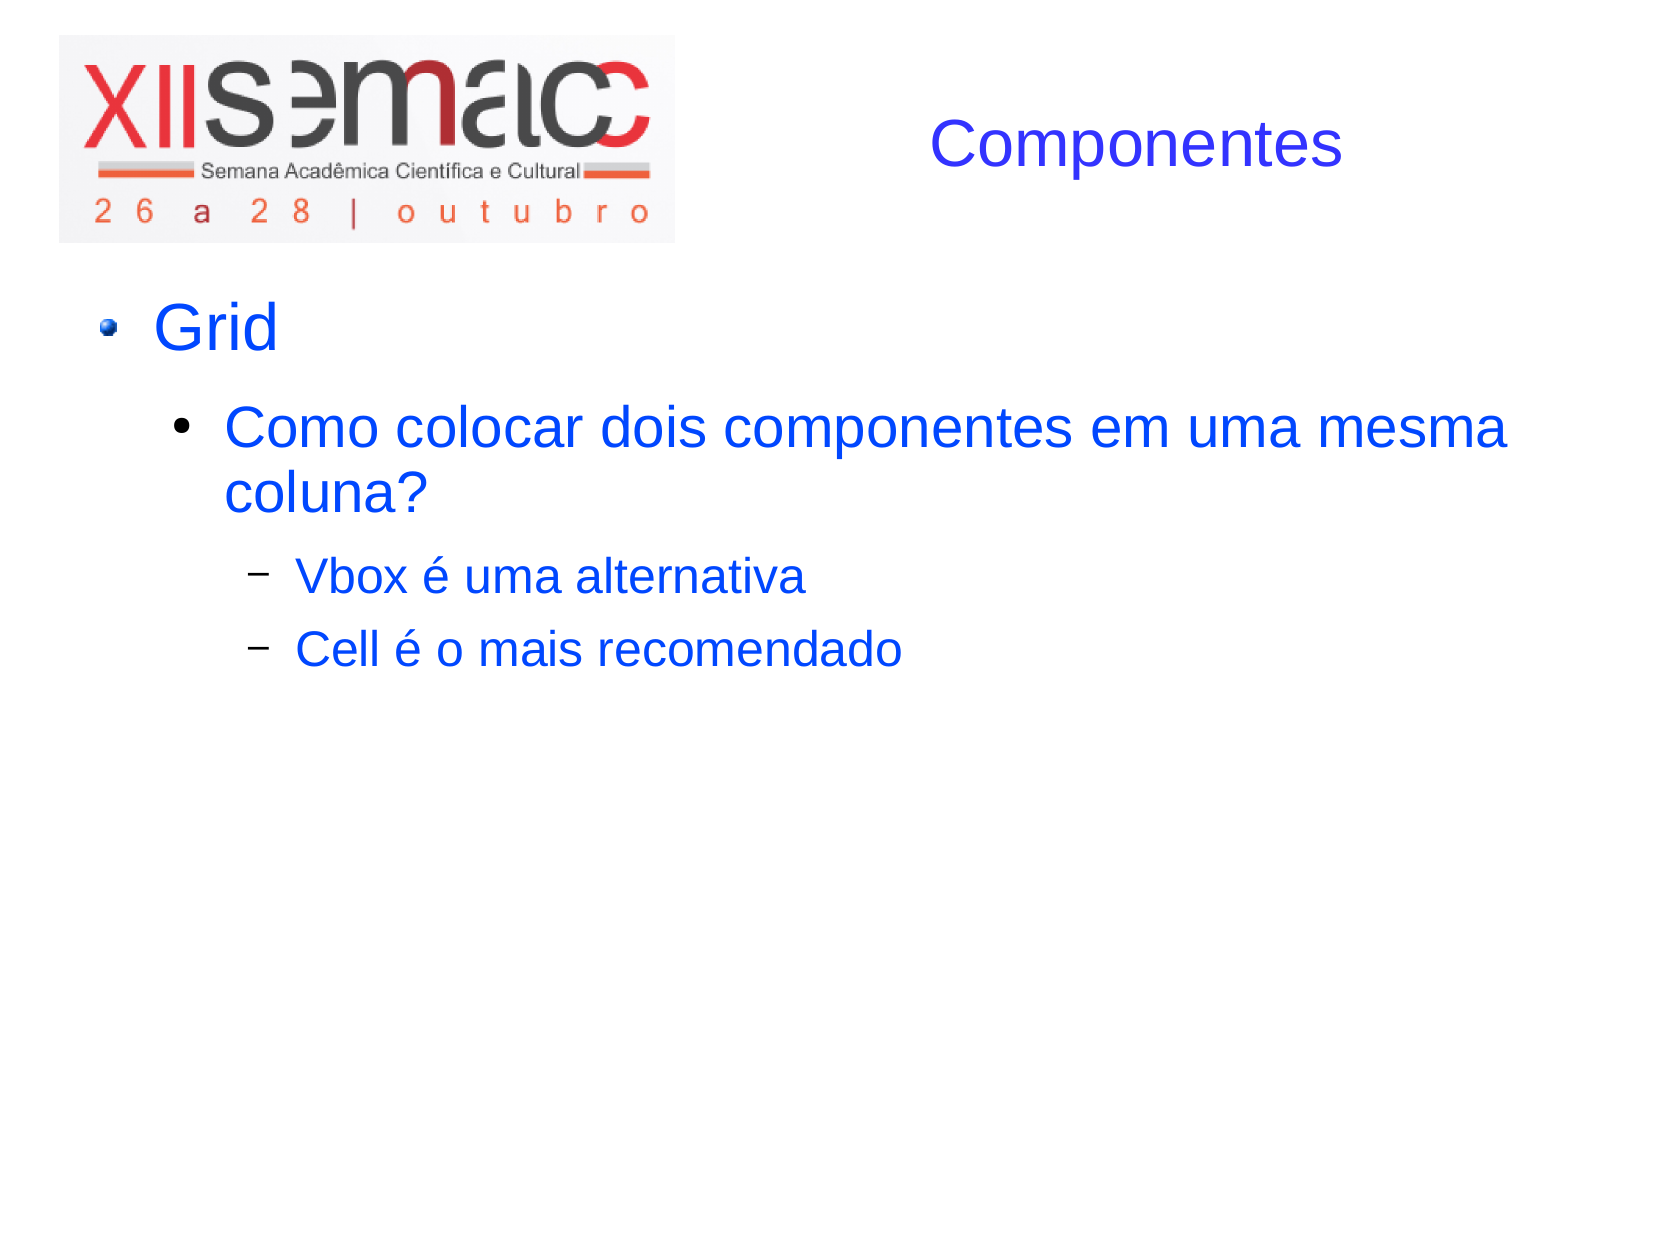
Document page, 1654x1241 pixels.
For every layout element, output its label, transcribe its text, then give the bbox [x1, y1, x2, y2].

list Grid Como colocar dois componentes em uma mesma coluna? Vbox é uma alternativa Cell é o mais recomendado [82, 290, 1571, 1010]
title Componentes [679, 49, 1595, 237]
picture [59, 35, 675, 243]
